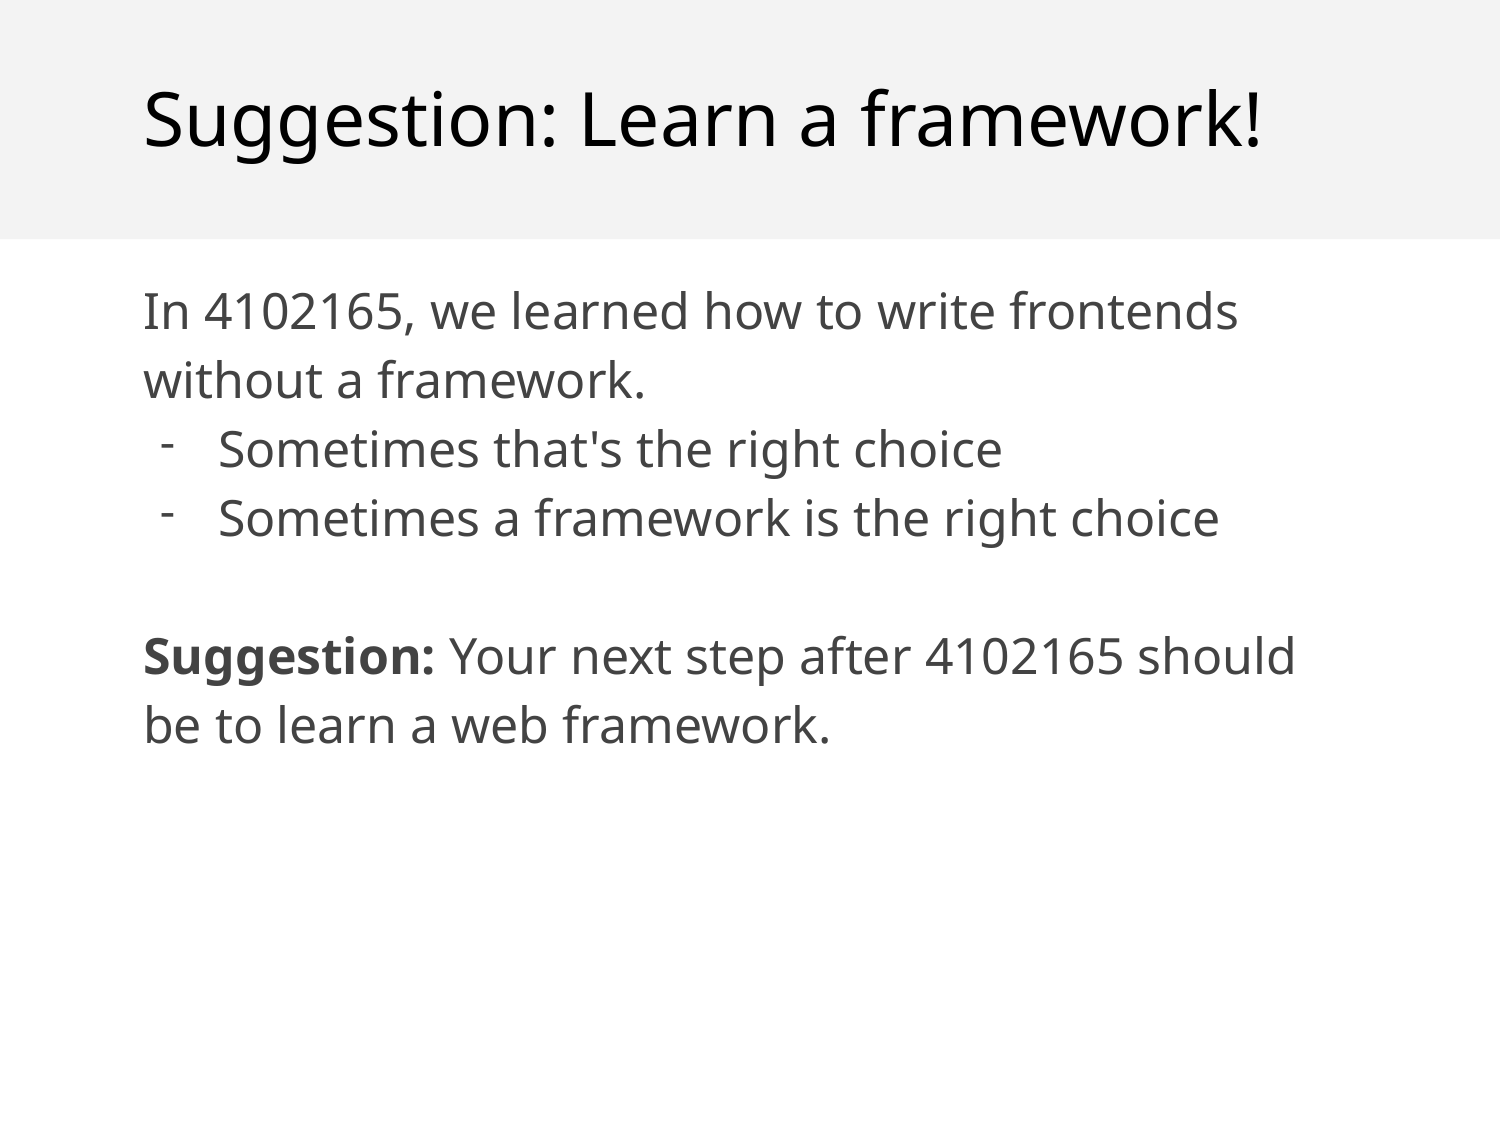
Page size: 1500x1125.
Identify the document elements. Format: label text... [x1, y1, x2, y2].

list In 4102165, we learned how to write frontends without a framework. Sometimes that's the right choice Sometimes a framework is the right choice Suggestion: Your next step after 4102165 should be to learn a web framework. [128, 255, 1372, 1004]
title Suggestion: Learn a framework! [128, 56, 1372, 183]
